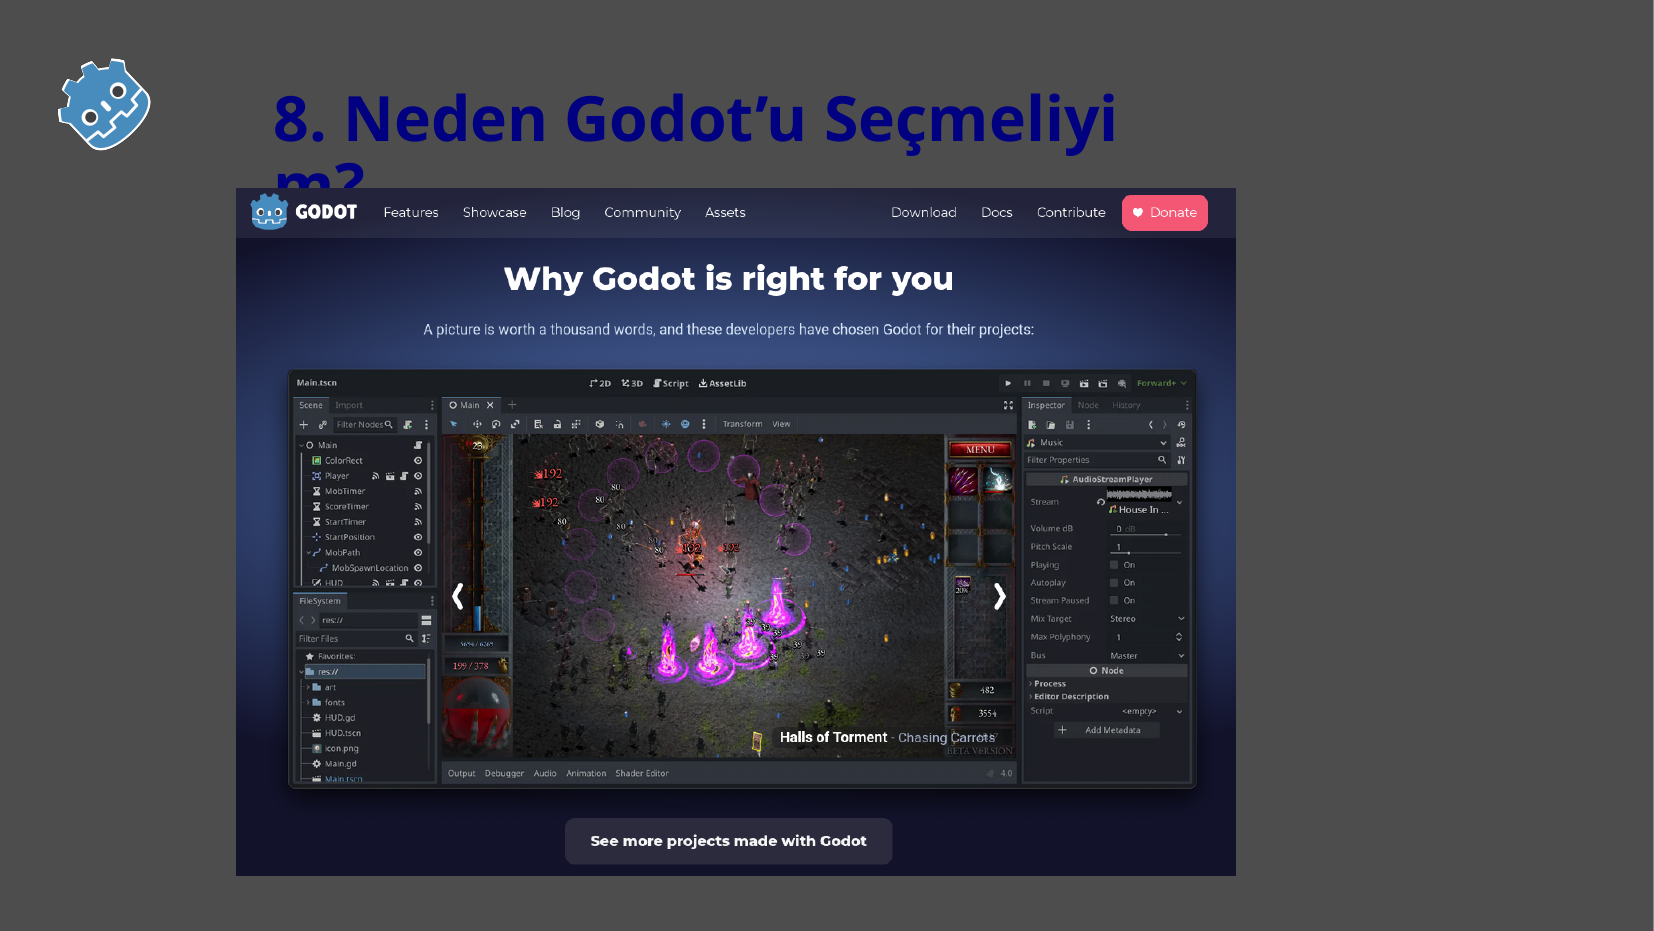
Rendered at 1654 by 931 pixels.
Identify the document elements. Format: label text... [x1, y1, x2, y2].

picture [0, 0, 1654, 931]
text_box 8. Neden Godot’u Seçmeliyim? [258, 67, 1145, 163]
